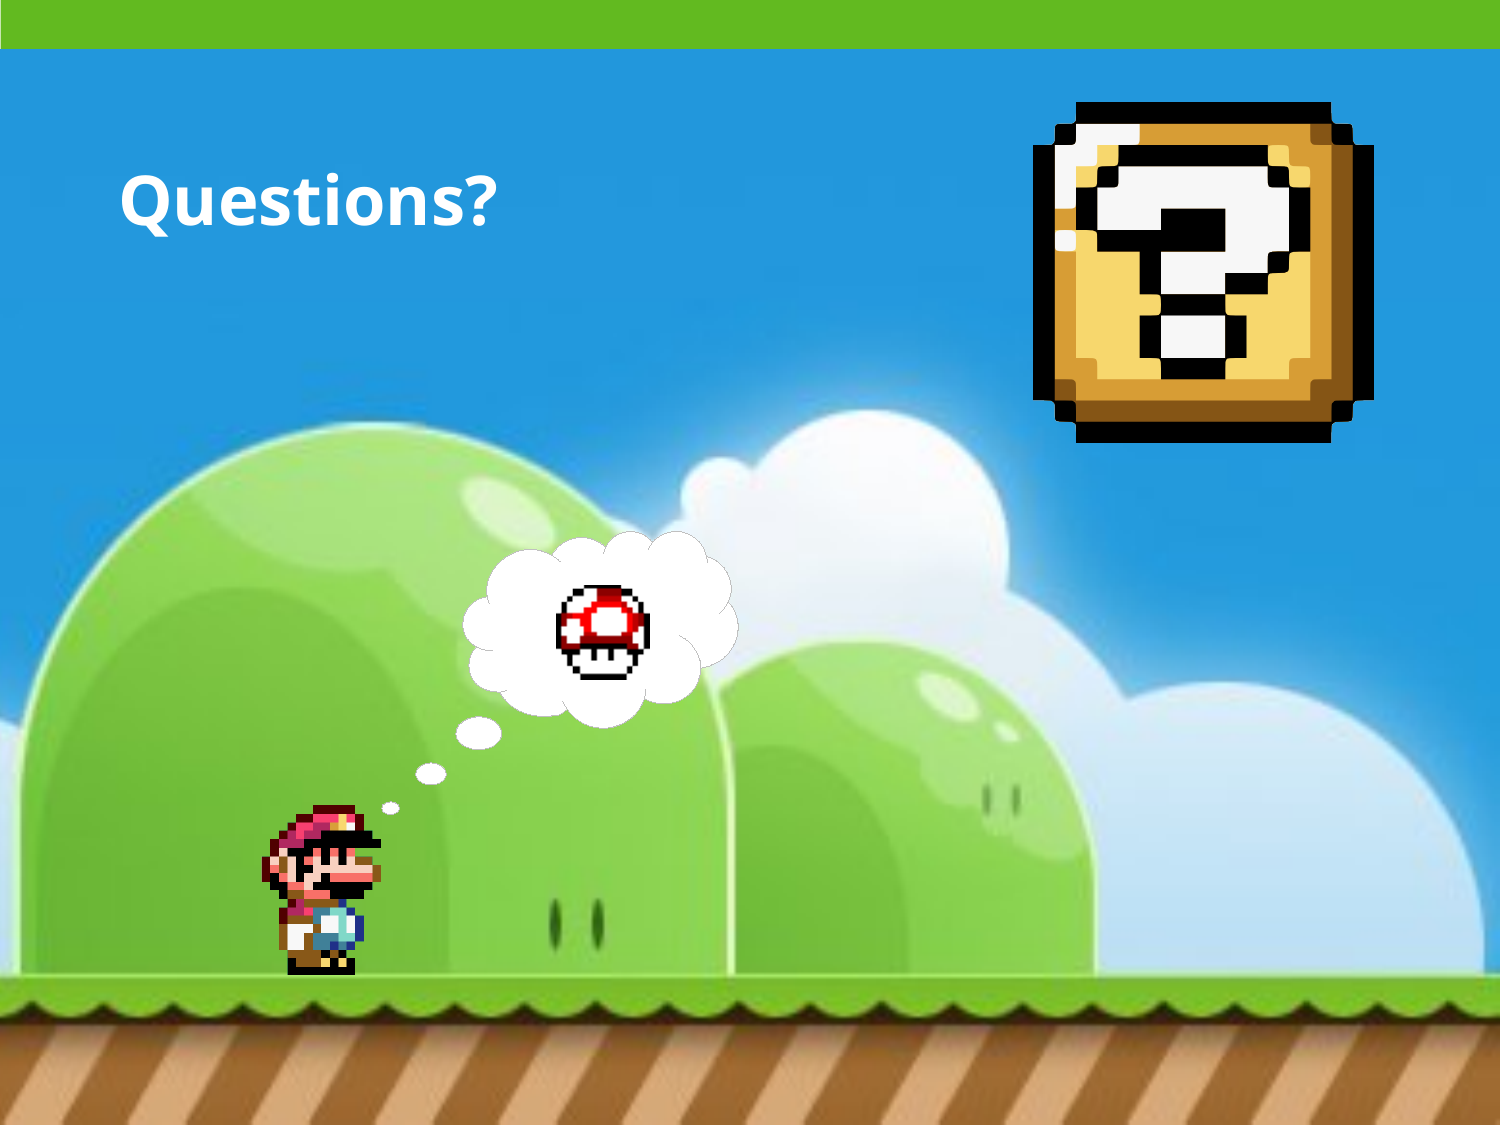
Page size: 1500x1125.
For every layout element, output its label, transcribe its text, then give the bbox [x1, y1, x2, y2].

picture [0, 49, 1500, 1125]
text_box [455, 716, 502, 750]
text_box [462, 531, 739, 729]
text_box [381, 801, 400, 815]
text_box [415, 762, 447, 785]
title Questions? [118, 107, 1034, 296]
